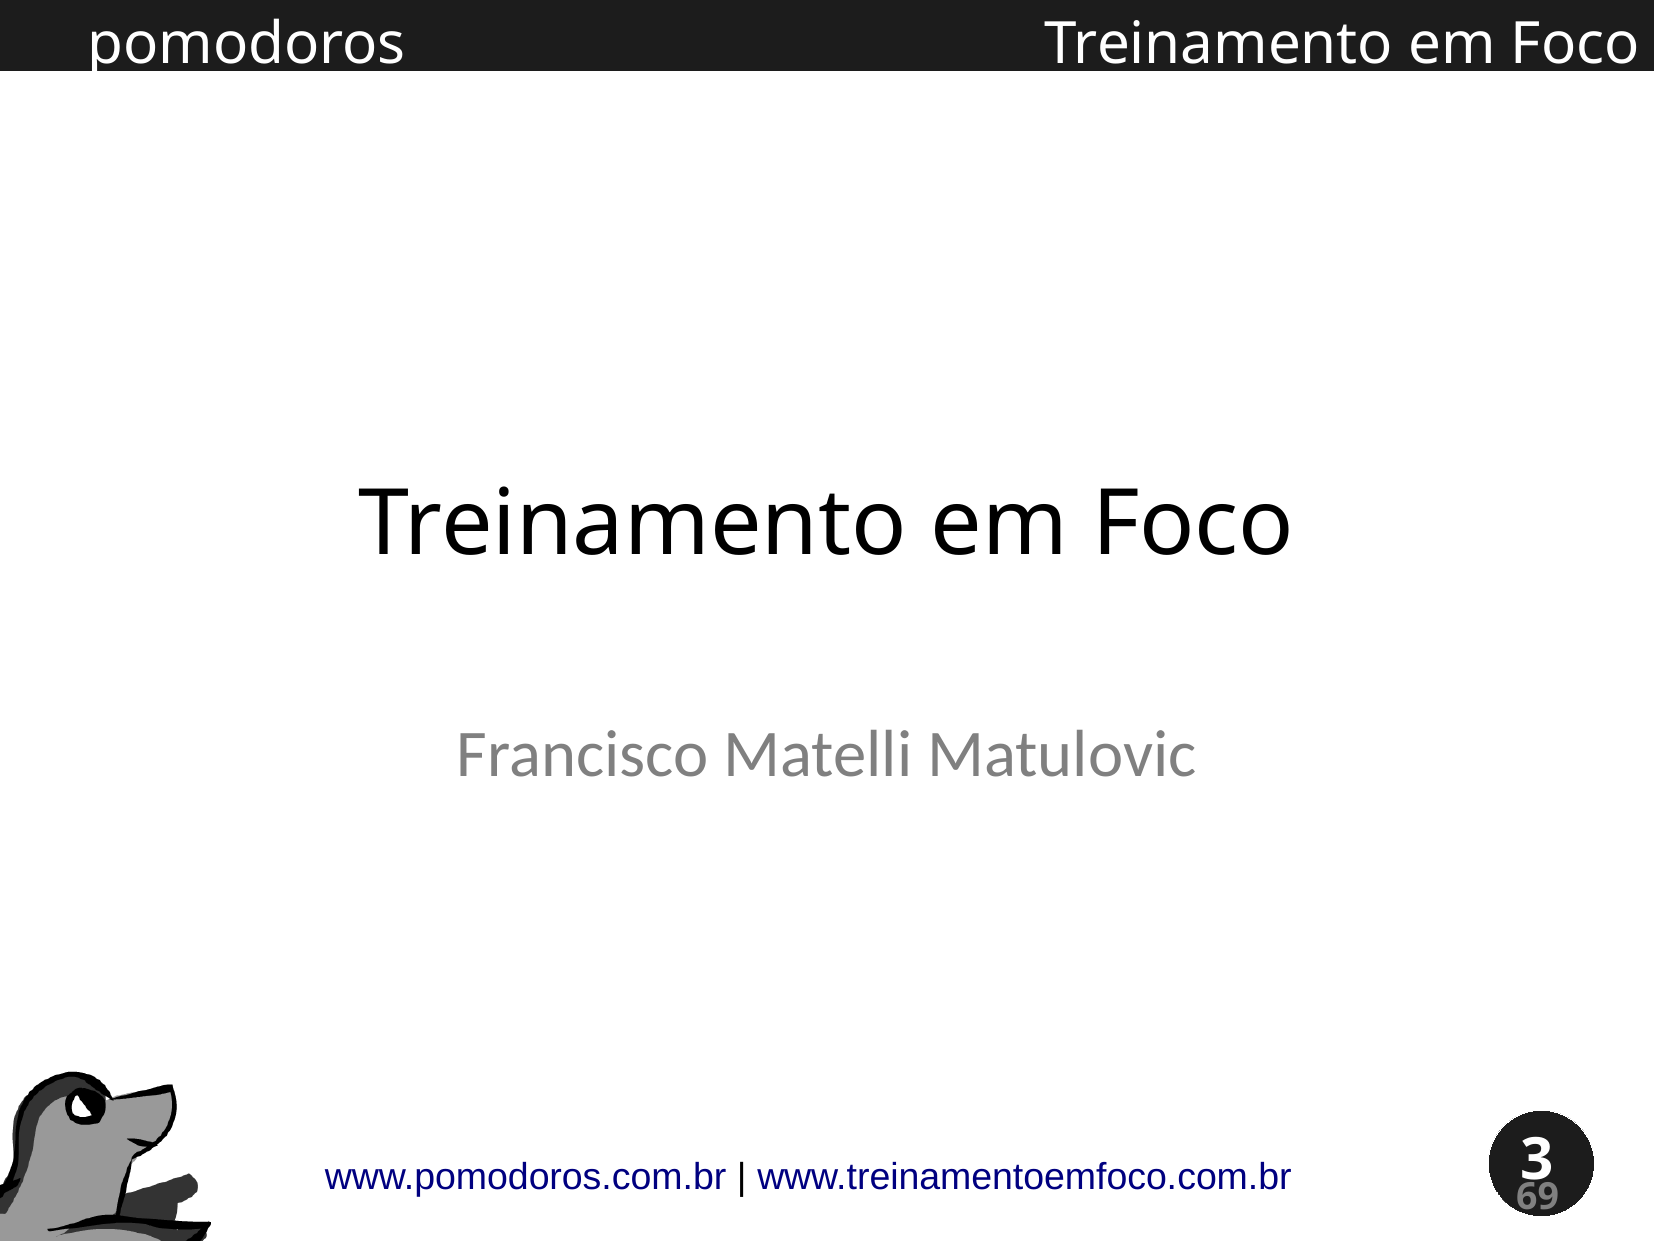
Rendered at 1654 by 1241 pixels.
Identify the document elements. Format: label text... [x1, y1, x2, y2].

picture [0, 1003, 249, 1241]
text_box Treinamento em Foco [124, 385, 1530, 651]
text_box Francisco Matelli Matulovic [248, 702, 1406, 1020]
